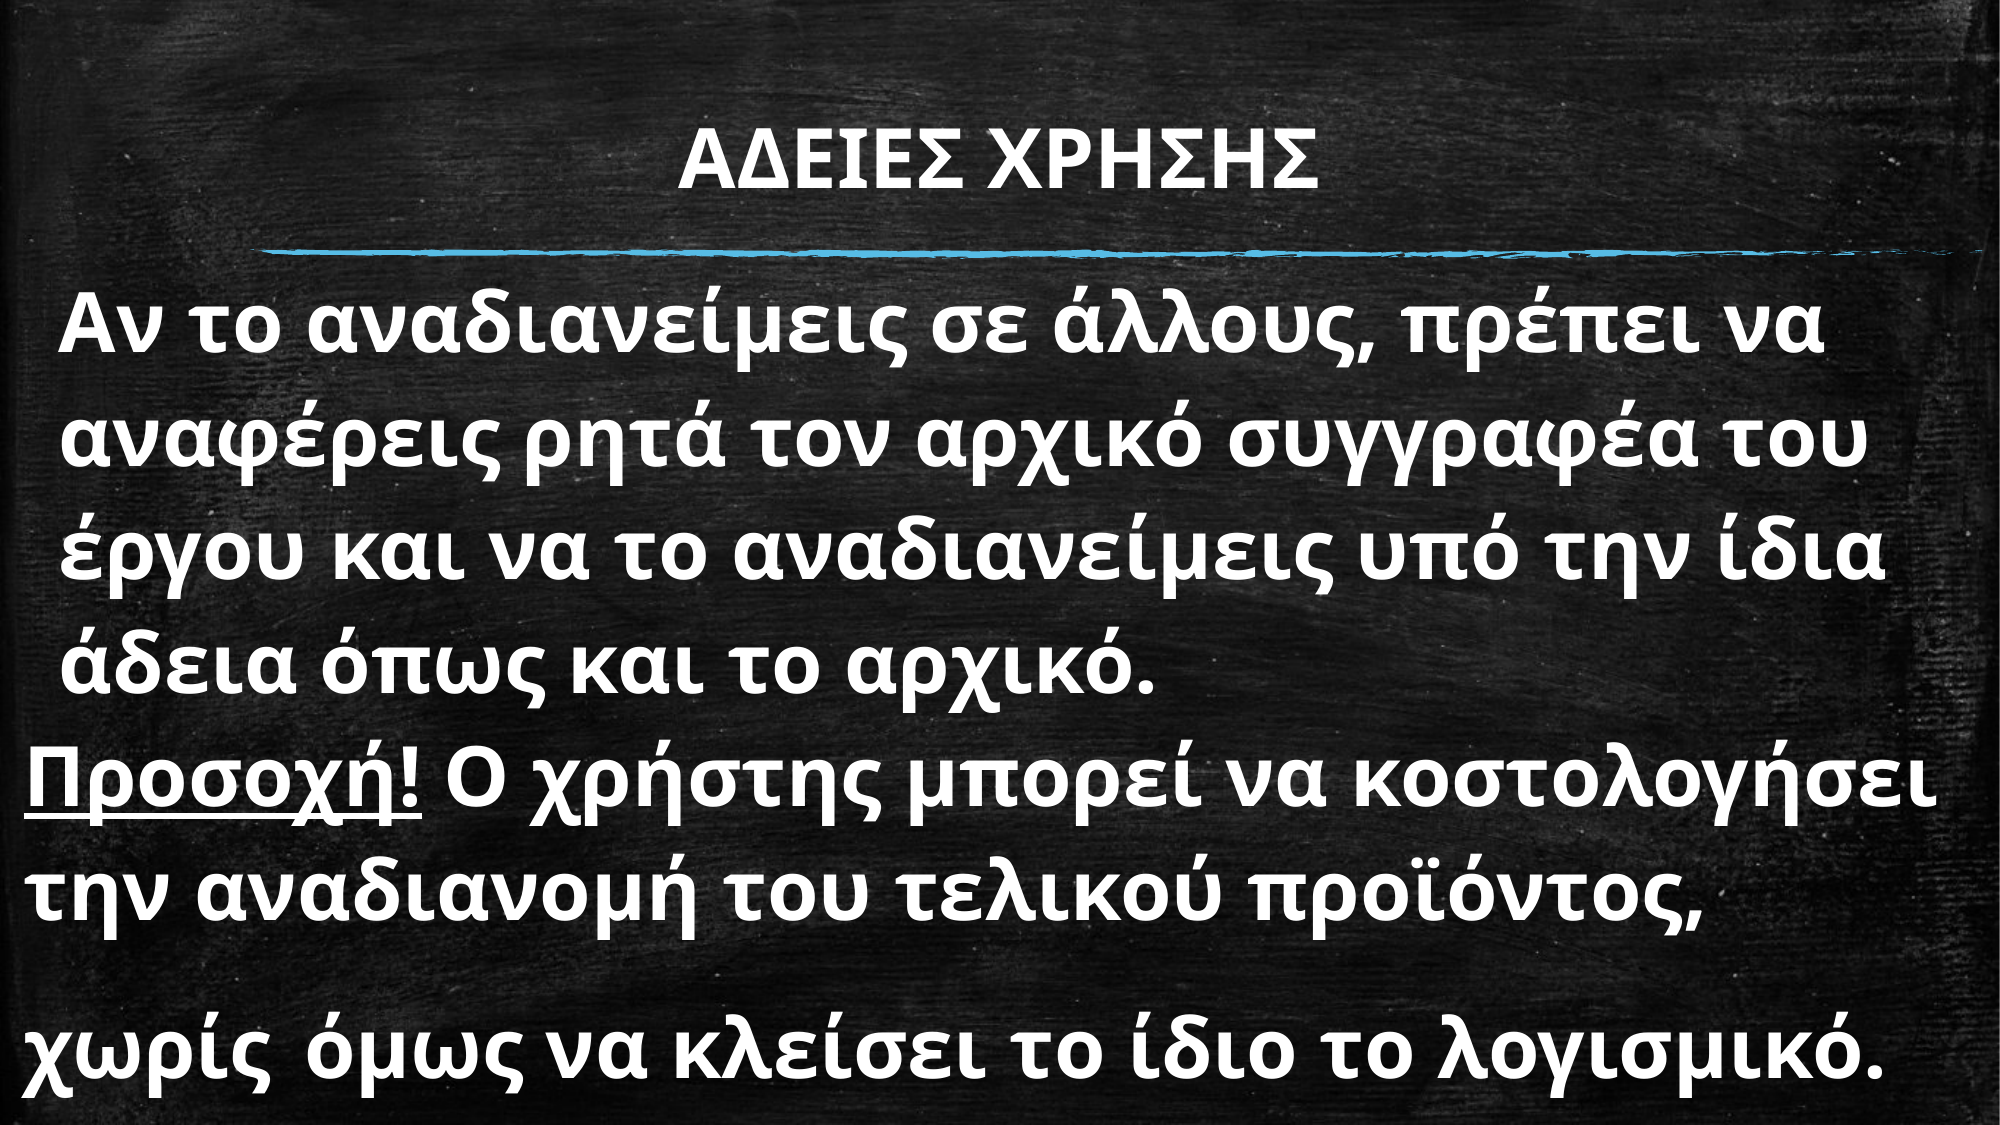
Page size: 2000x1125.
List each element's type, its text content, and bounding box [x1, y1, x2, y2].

picture [0, 0, 2000, 1125]
subtitle Αν το αναδιανείμεις σε άλλους, πρέπει να αναφέρεις ρητά τον αρχικό συγγραφέα του έργου και να το αναδιανείμεις υπό την ίδια άδεια όπως και το αρχικό. Προσοχή! Ο χρήστης μπορεί να κοστολογήσει την αναδιανομή του τελικού προϊόντος, χωρίς όμως να κλείσει το ίδιο το λογισμικό. [23, 263, 1973, 1125]
title ΑΔΕΙΕΣ ΧΡΗΣΗΣ [249, 45, 1750, 213]
